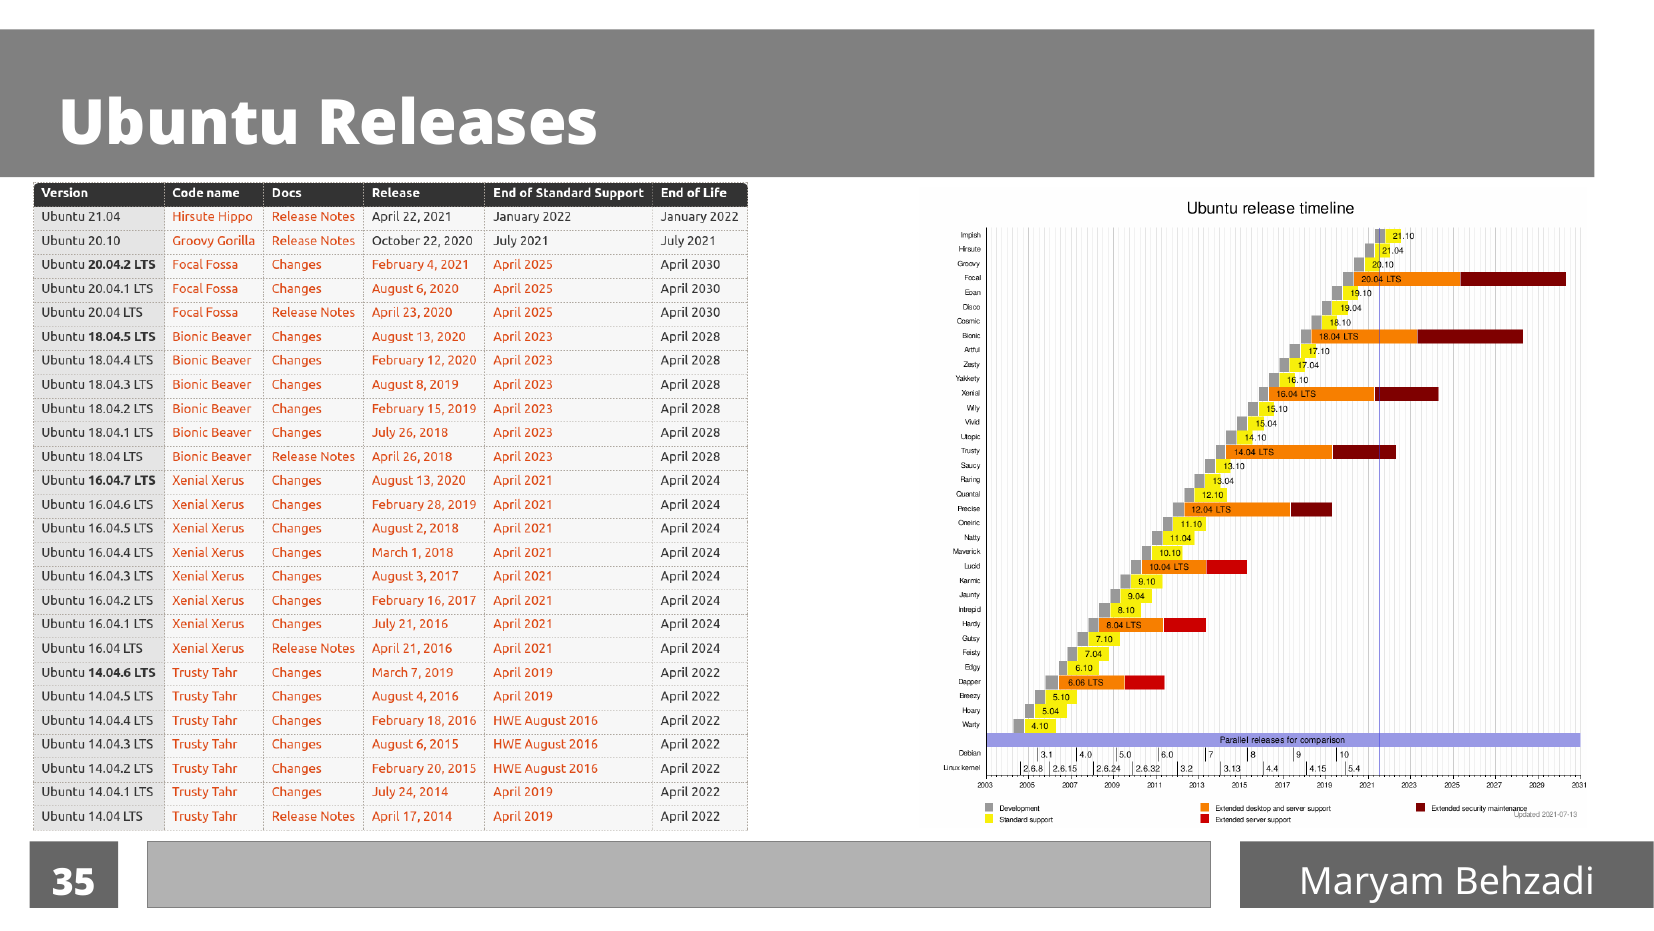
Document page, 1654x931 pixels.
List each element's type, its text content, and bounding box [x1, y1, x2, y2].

title Ubuntu Releases [59, 44, 1595, 163]
picture [919, 187, 1587, 828]
picture [25, 181, 758, 834]
